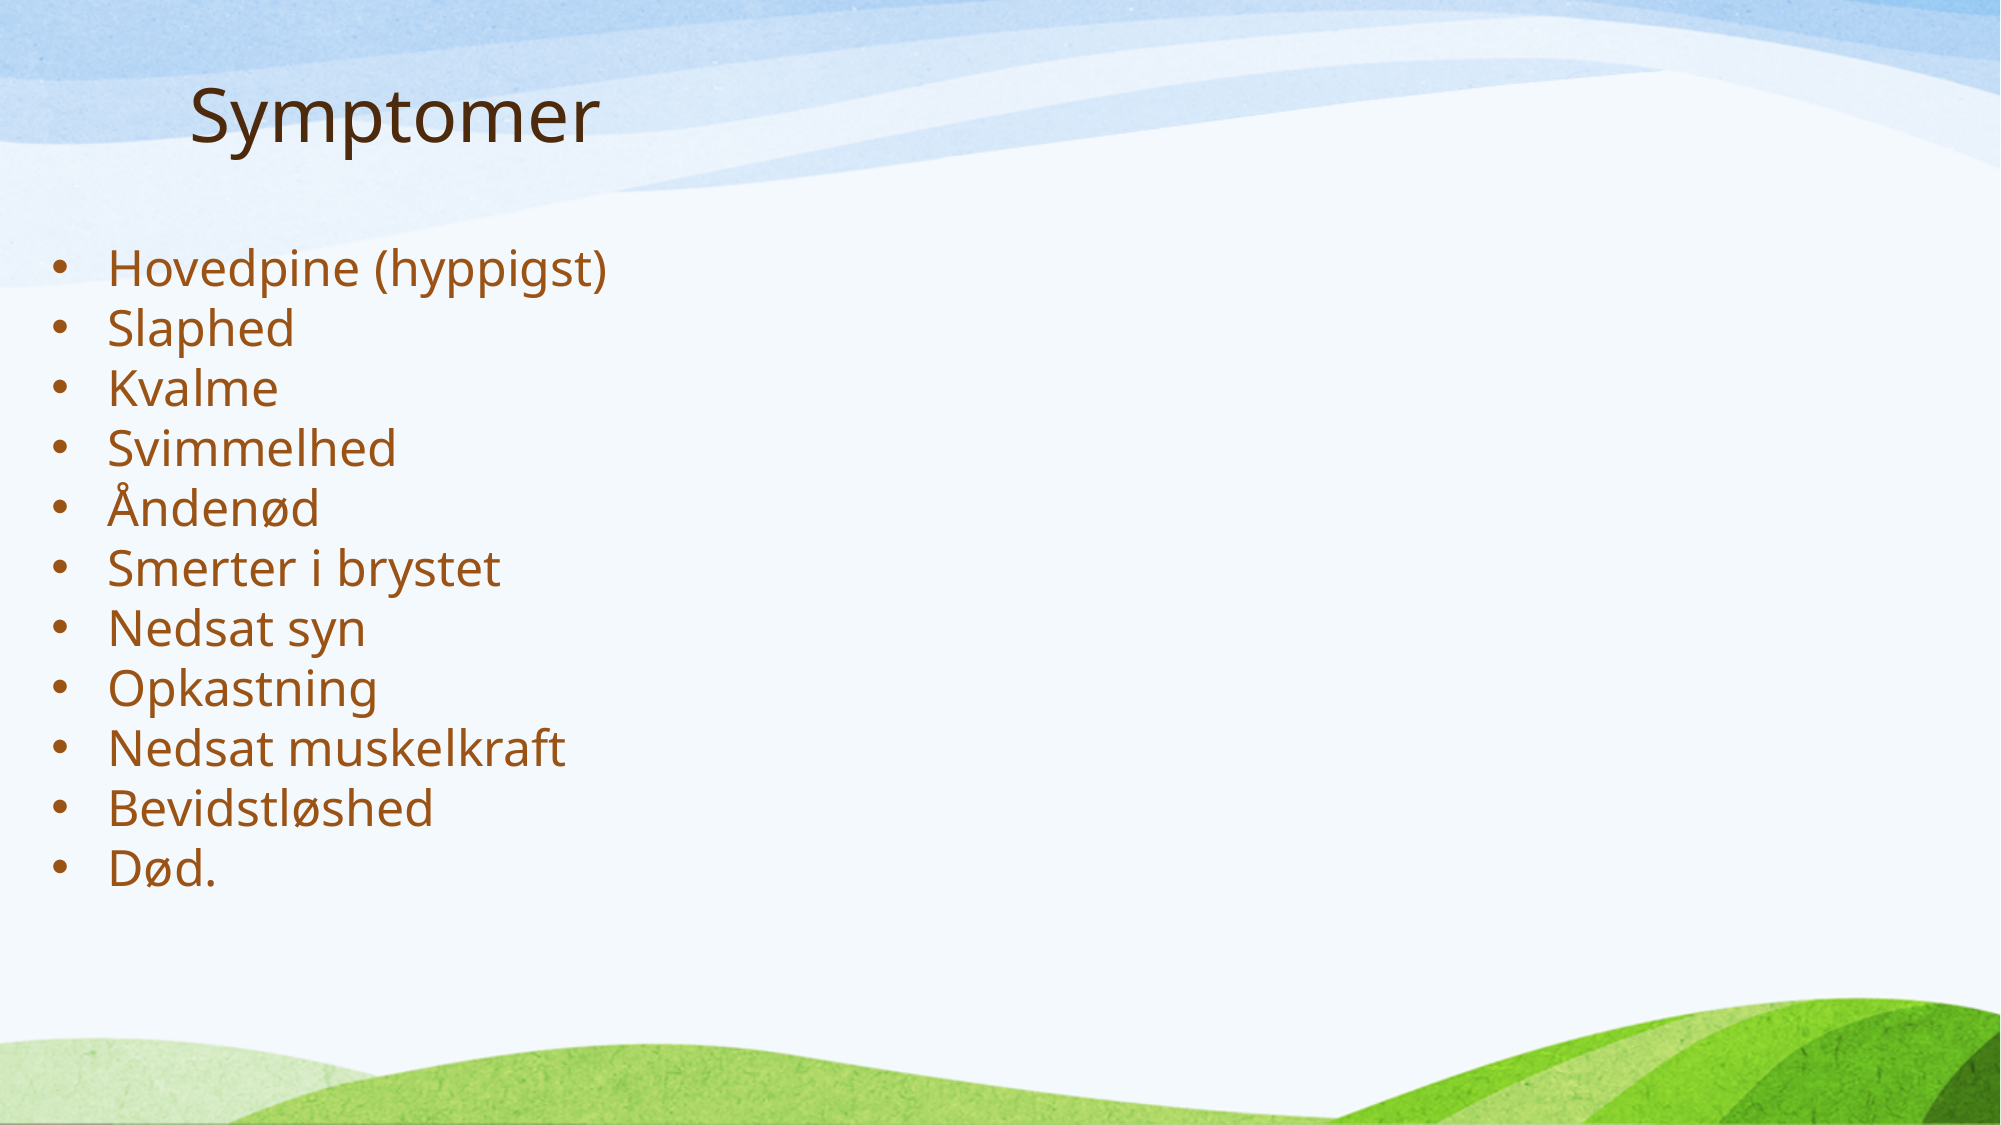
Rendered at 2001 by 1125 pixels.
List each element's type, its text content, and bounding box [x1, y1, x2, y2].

text_box Hovedpine (hyppigst) Slaphed Kvalme Svimmelhed Åndenød Smerter i brystet Nedsat syn Opkastning Nedsat muskelkraft Bevidstløshed Død. [36, 229, 1908, 905]
picture [0, 0, 2001, 1125]
title Symptomer [174, 50, 1825, 167]
